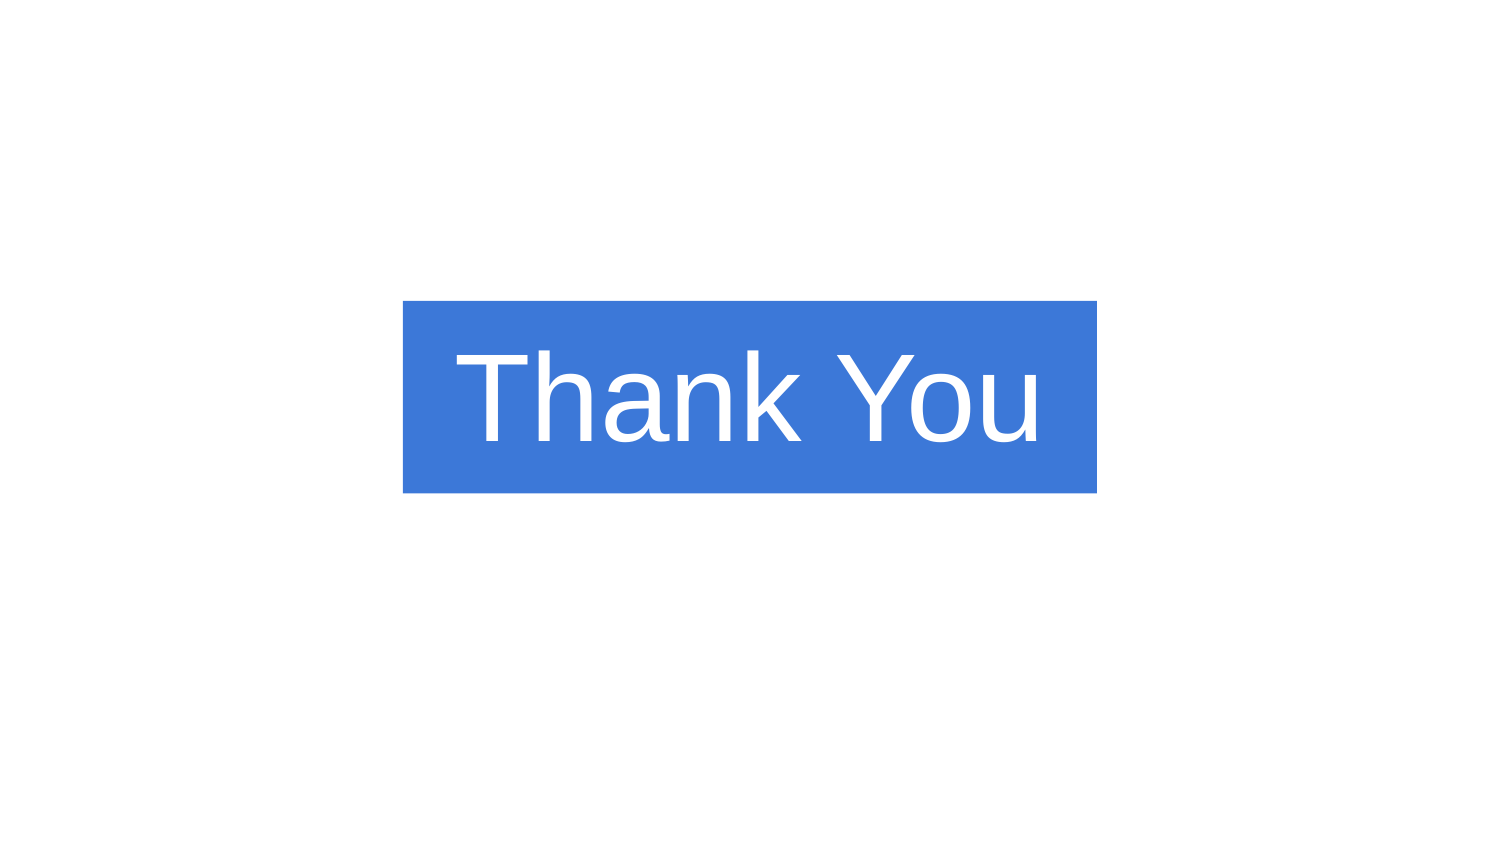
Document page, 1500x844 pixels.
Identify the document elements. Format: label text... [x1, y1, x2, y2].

text_box Thank You [402, 300, 1097, 494]
